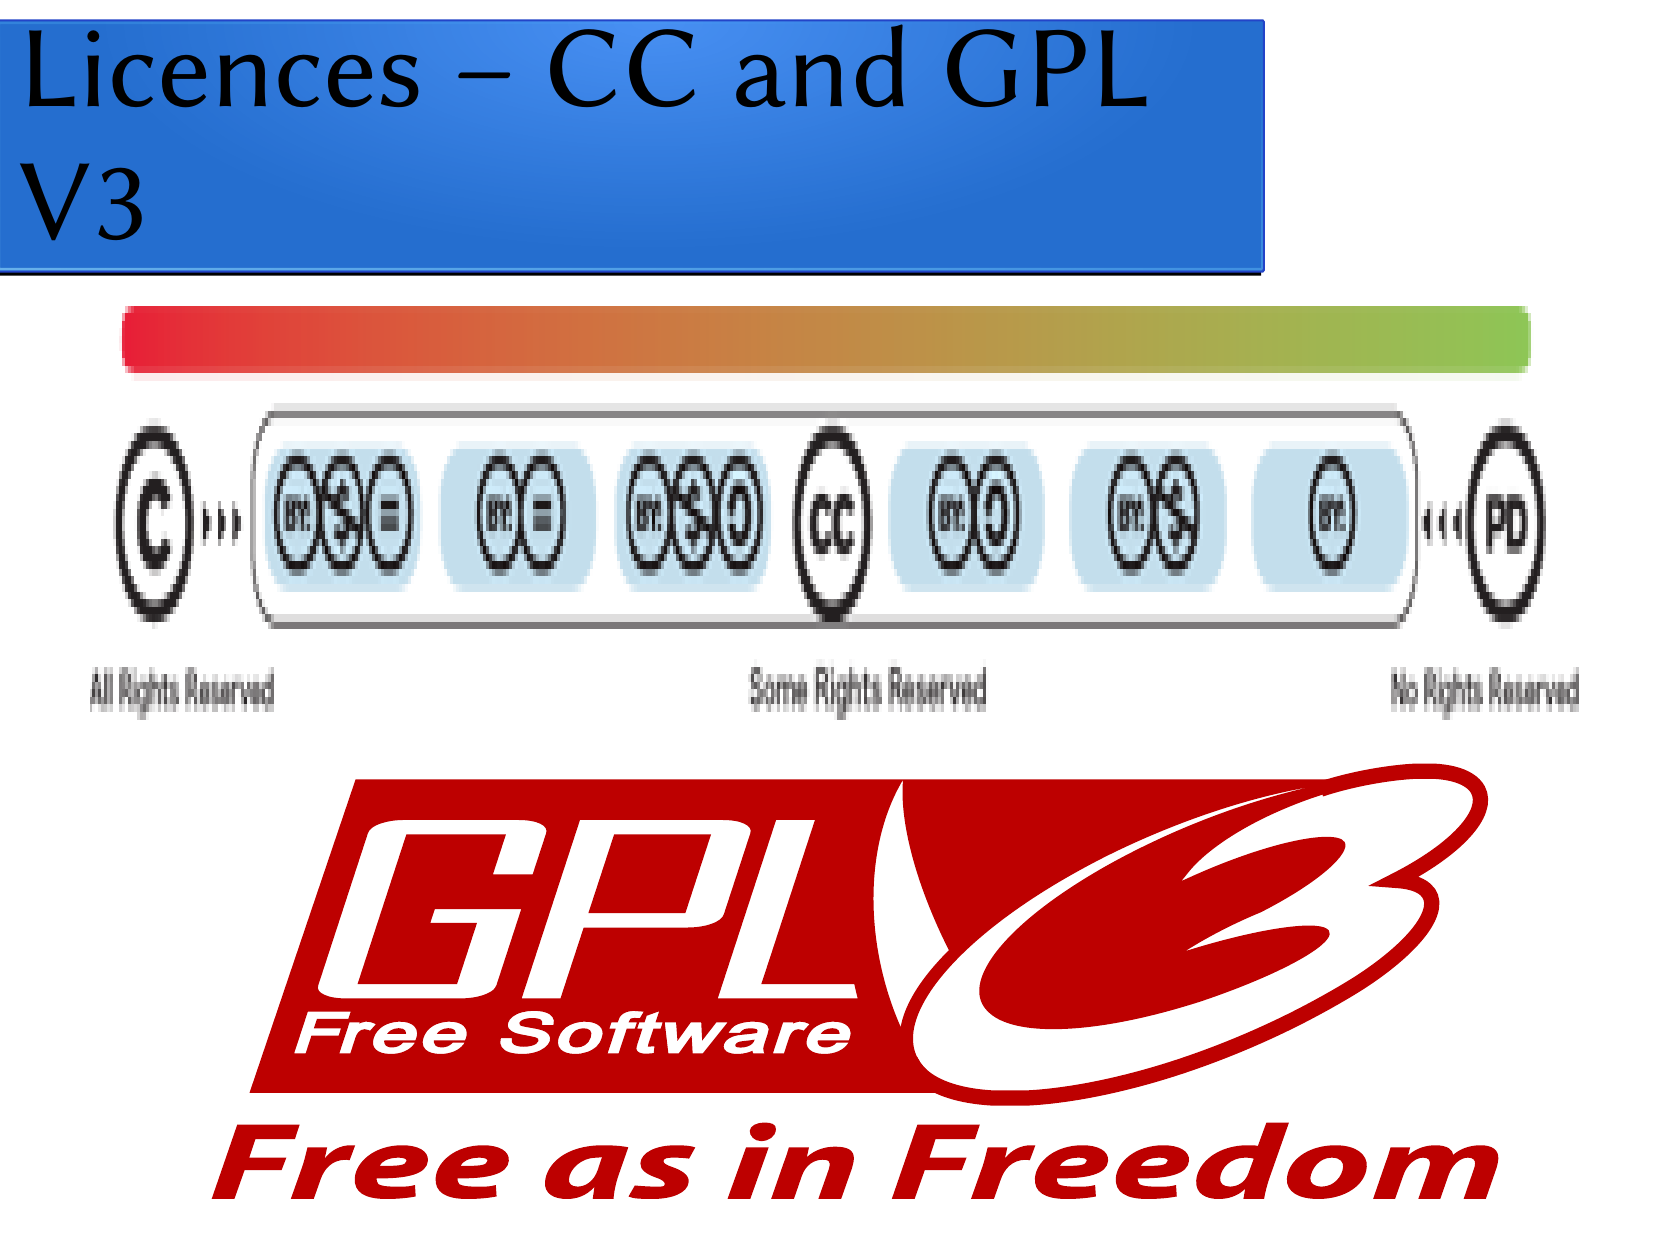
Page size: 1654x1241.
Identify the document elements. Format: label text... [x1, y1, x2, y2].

picture [210, 765, 1501, 1201]
title Licences – CC and GPL V3 [18, 0, 1306, 272]
picture [90, 306, 1579, 721]
